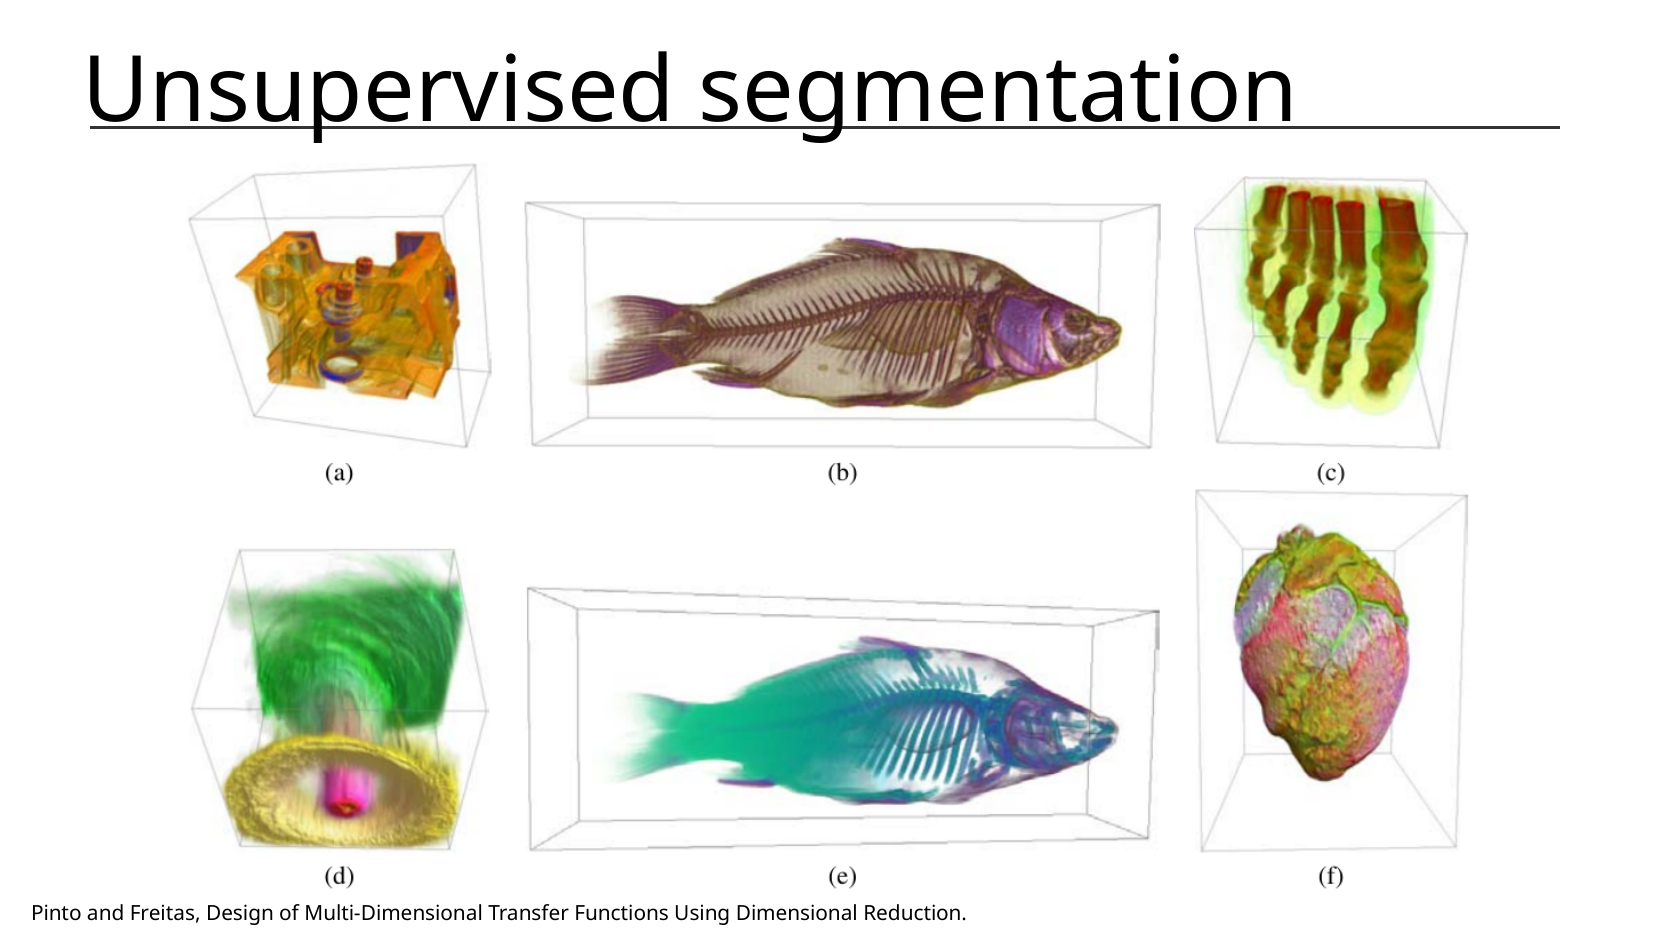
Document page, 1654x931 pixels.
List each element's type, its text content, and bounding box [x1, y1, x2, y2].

title Unsupervised segmentation [82, 32, 1571, 140]
text_box Pinto and Freitas, Design of Multi-Dimensional Transfer Functions Using Dimensional Reduction. [16, 890, 1021, 931]
picture [173, 150, 1483, 901]
